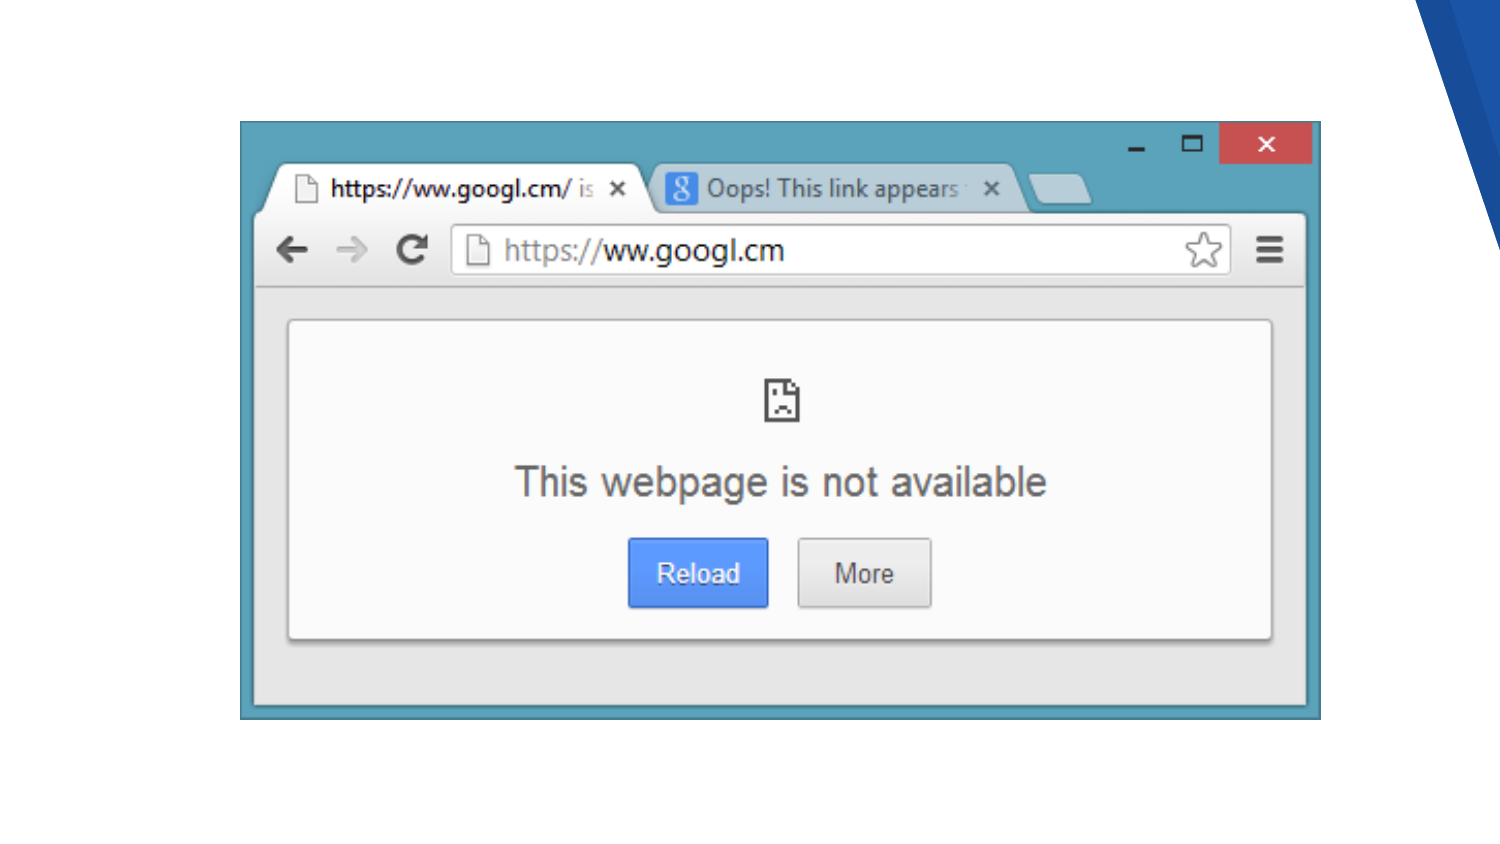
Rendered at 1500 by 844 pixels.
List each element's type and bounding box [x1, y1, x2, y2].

picture [240, 121, 1321, 721]
